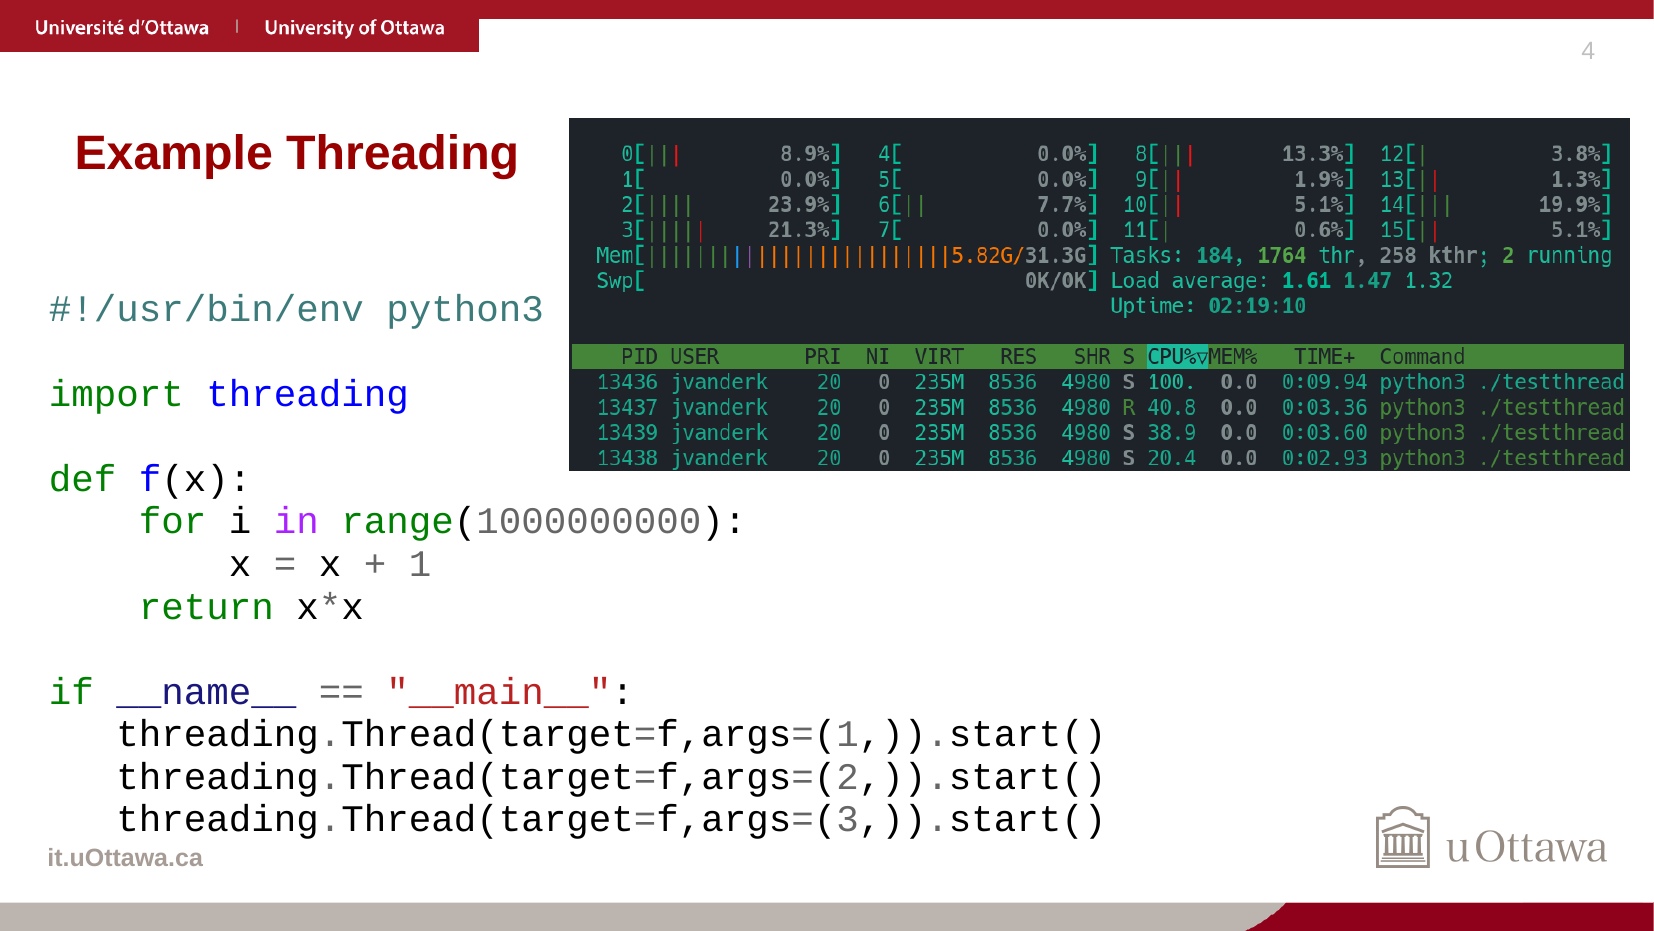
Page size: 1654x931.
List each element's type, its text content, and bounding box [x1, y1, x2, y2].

title Example Threading [74, 93, 1481, 212]
picture [0, 0, 1654, 52]
picture [0, 903, 1654, 931]
picture [1376, 806, 1607, 868]
picture [569, 118, 1630, 471]
text_box #!/usr/bin/env python3 import threading def f(x): for i in range(1000000000): x = x + 1 return x*x if __name__ == "__main__": threading.Thread(target=f,args=(1,)).start() threading.Thread(target=f,args=(2,)).start() threading.Thread(target=f,args=(3,)).start() [34, 282, 1123, 851]
